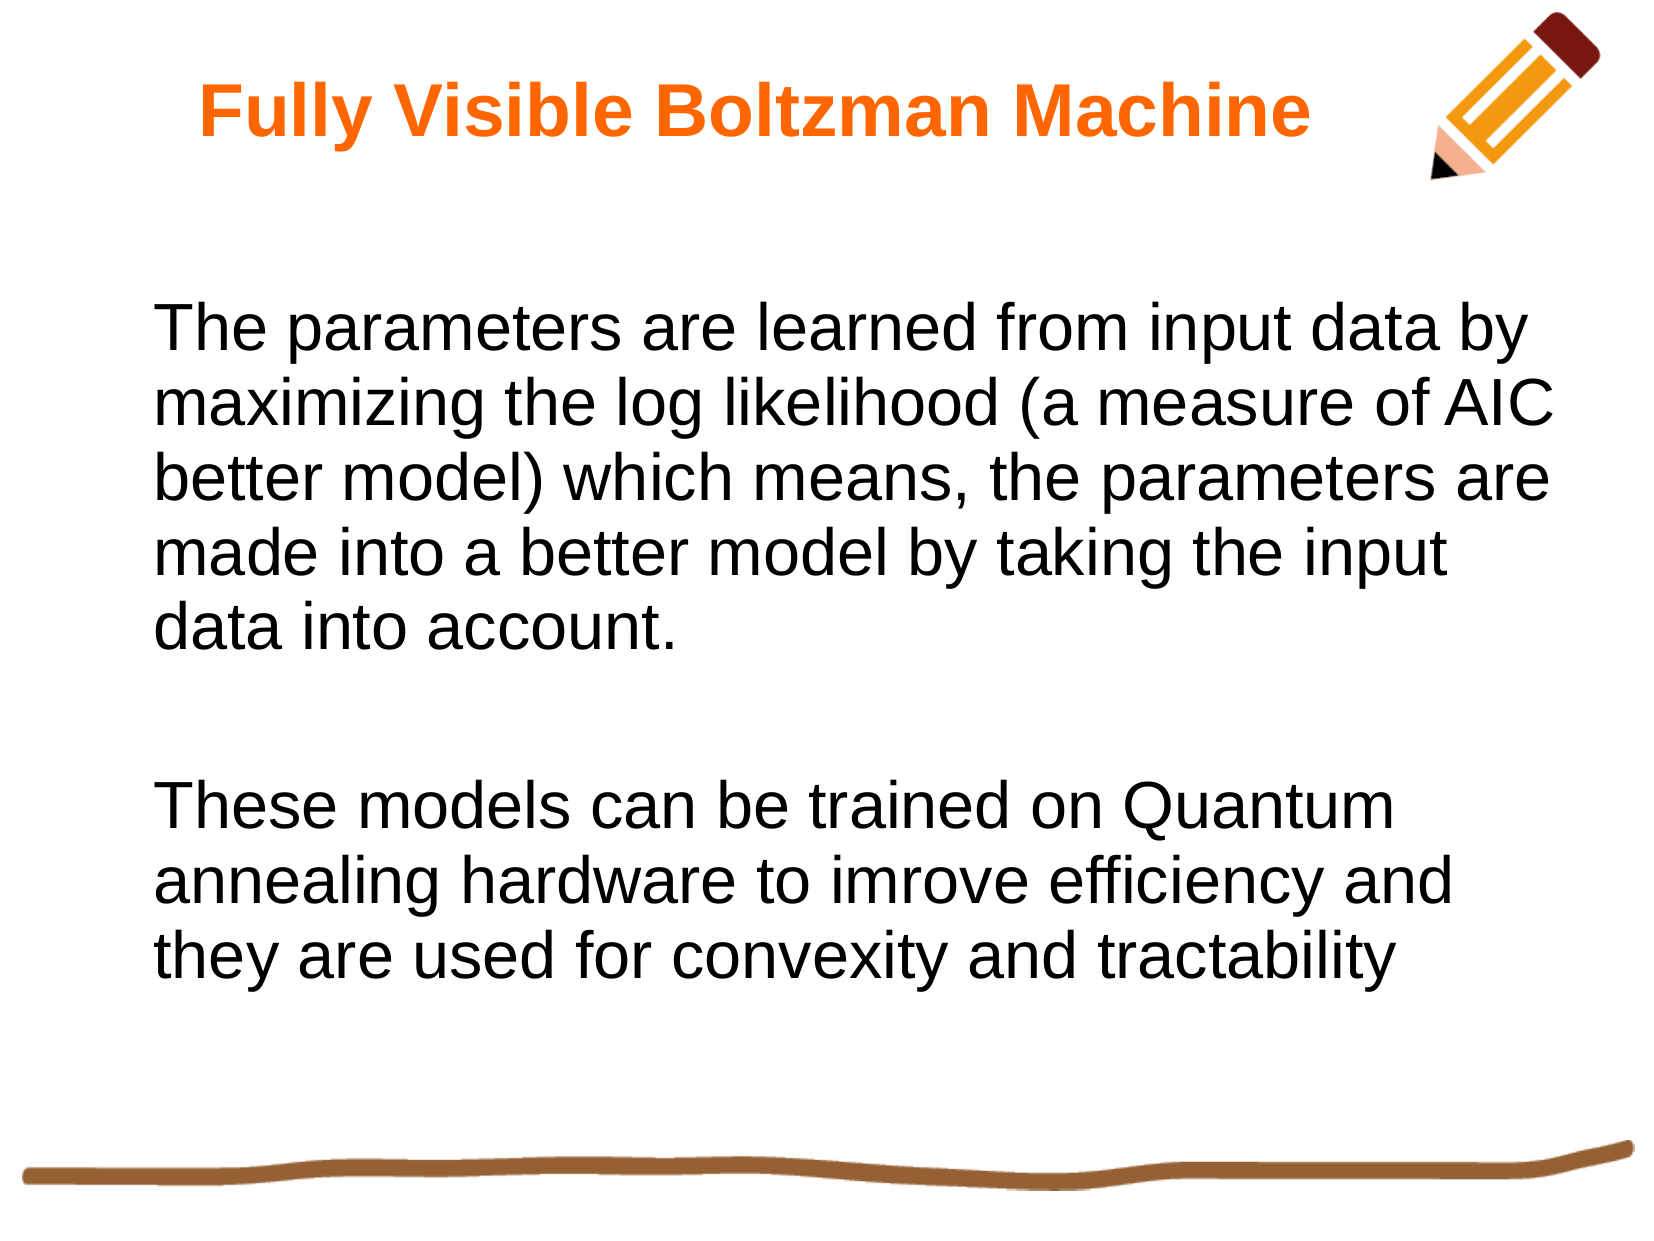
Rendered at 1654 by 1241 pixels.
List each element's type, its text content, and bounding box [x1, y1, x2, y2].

list The parameters are learned from input data by maximizing the log likelihood (a measure of AIC better model) which means, the parameters are made into a better model by taking the input data into account. These models can be trained on Quantum annealing hardware to imrove efficiency and they are used for convexity and tractability [82, 290, 1571, 1122]
title Fully Visible Boltzman Machine [82, 49, 1430, 172]
picture [22, 1140, 1635, 1191]
picture [1430, 12, 1601, 181]
